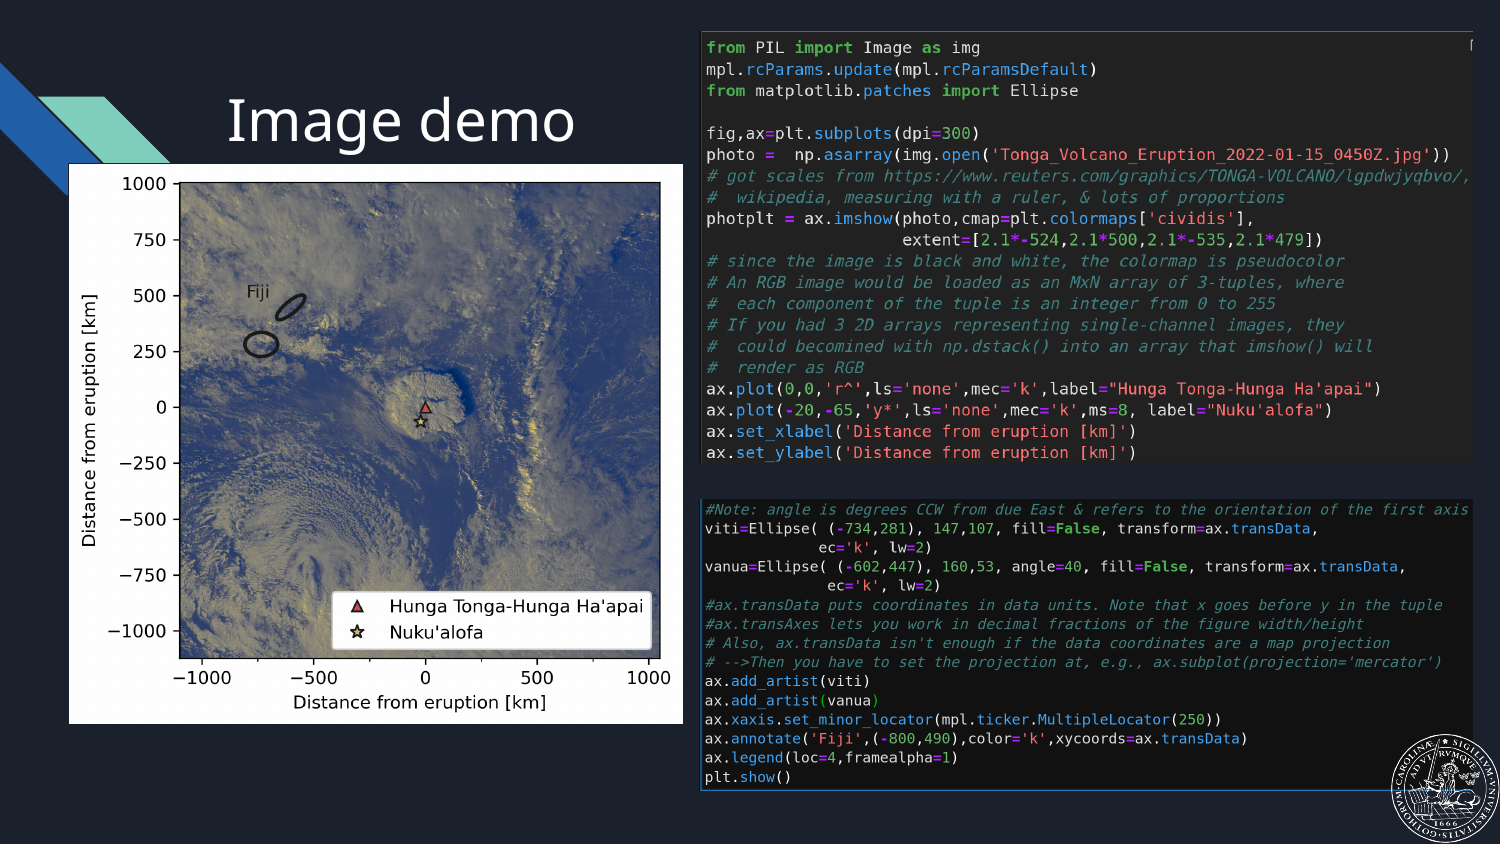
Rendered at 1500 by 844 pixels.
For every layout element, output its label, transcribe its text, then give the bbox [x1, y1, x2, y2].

picture [699, 499, 1500, 844]
title Image demo [212, 64, 657, 215]
picture [699, 31, 1473, 463]
picture [69, 164, 684, 725]
